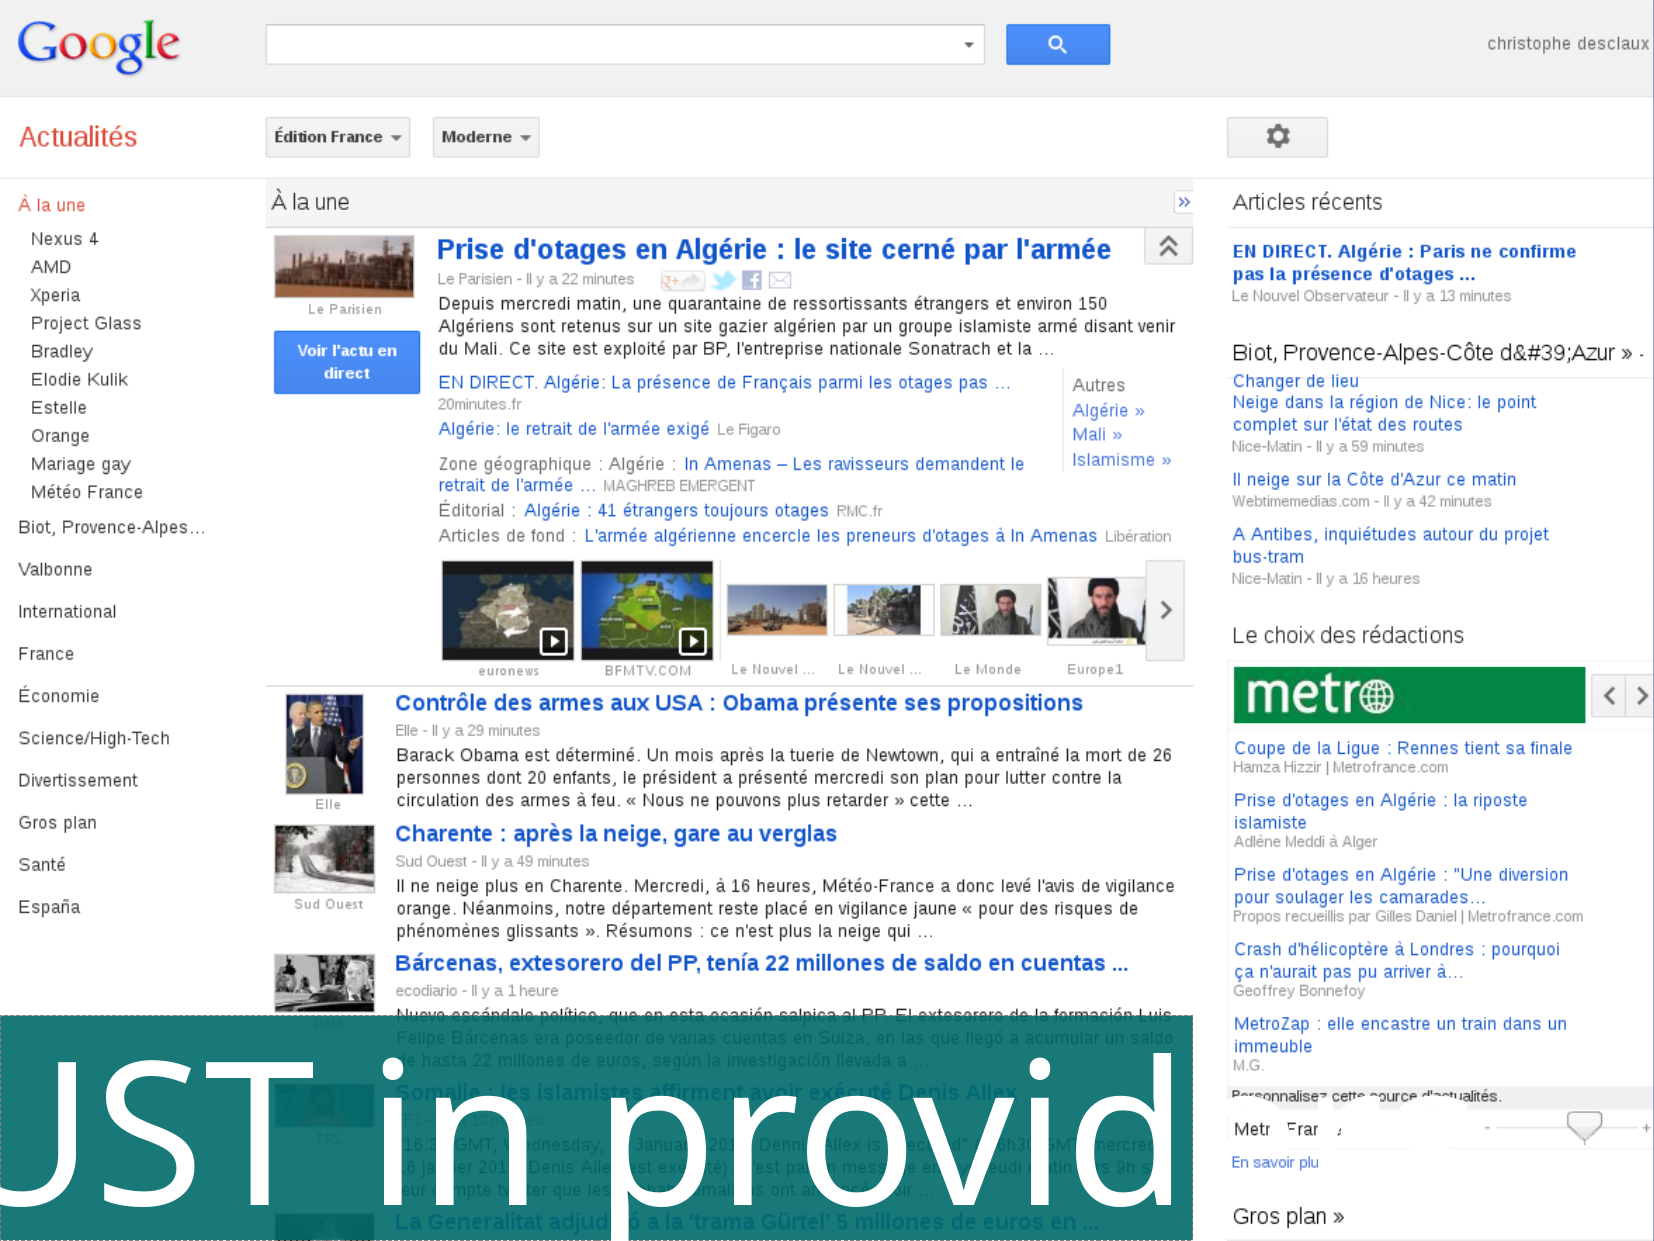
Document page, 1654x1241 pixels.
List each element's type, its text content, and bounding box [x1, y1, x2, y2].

picture [0, 0, 1654, 1241]
text_box TRUST in providers [0, 1015, 1193, 1241]
text_box TRUST in providers [629, 1111, 688, 1192]
